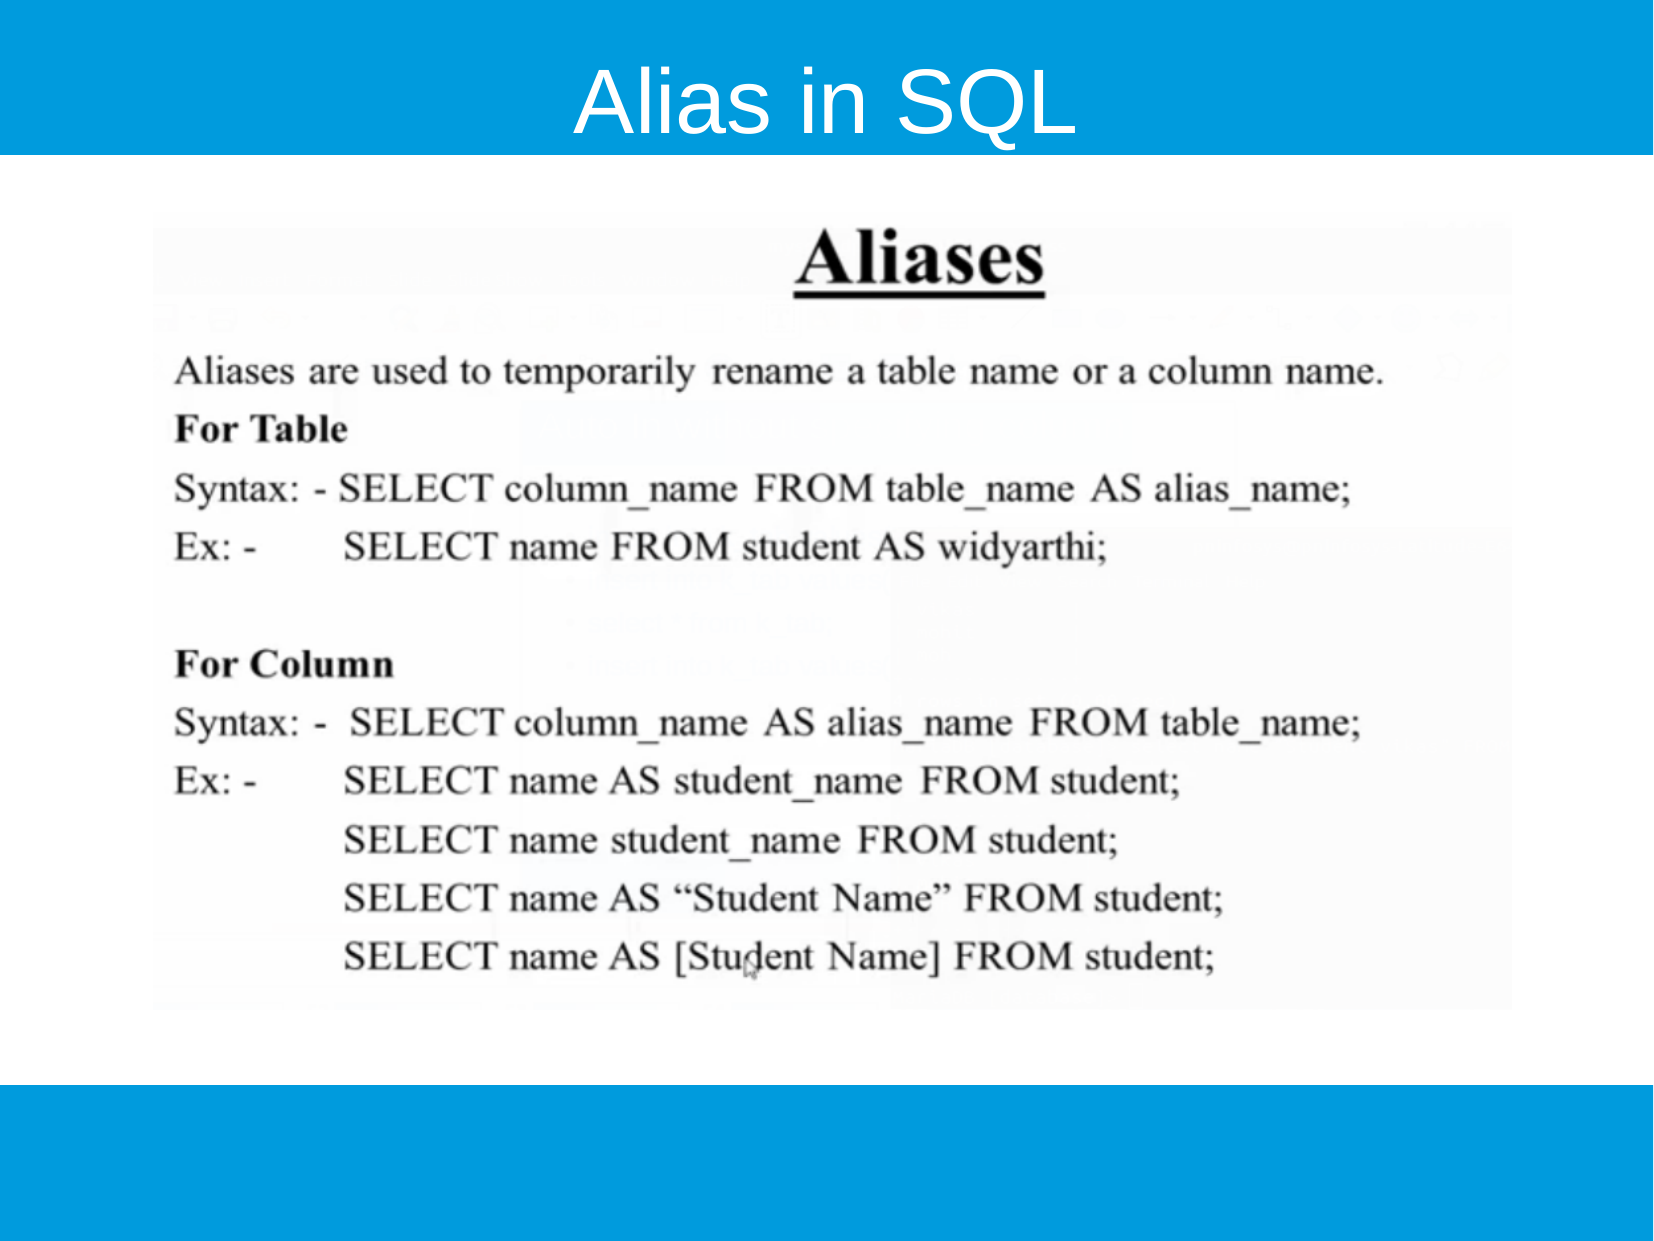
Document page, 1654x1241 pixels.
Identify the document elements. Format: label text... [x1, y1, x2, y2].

picture [153, 212, 1512, 1010]
title Alias in SQL [82, 49, 1571, 155]
